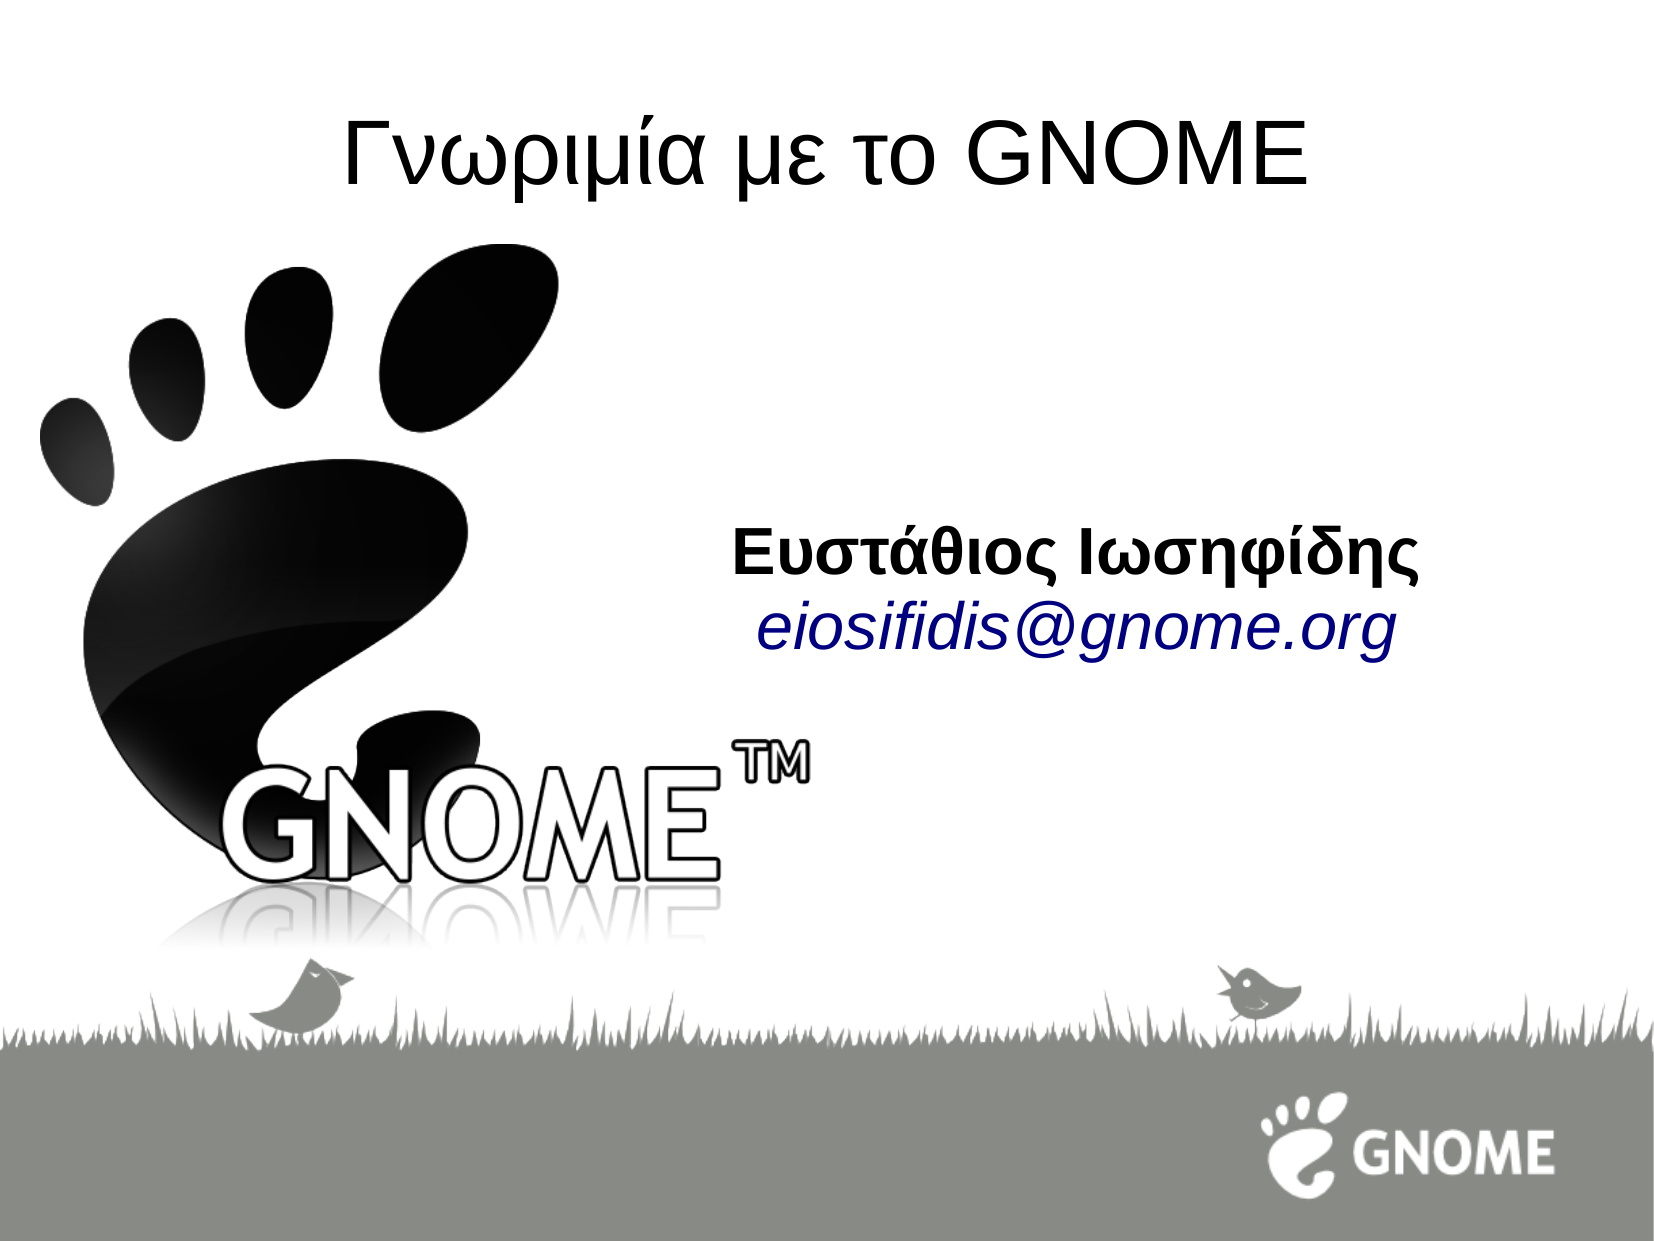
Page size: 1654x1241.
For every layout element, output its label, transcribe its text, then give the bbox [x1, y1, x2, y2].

picture [0, 0, 1654, 1241]
subtitle Ευστάθιος Ιωσηφίδης eiosifidis@gnome.org [525, 229, 1629, 949]
title Γνωριμία με το GNOME [82, 49, 1571, 244]
